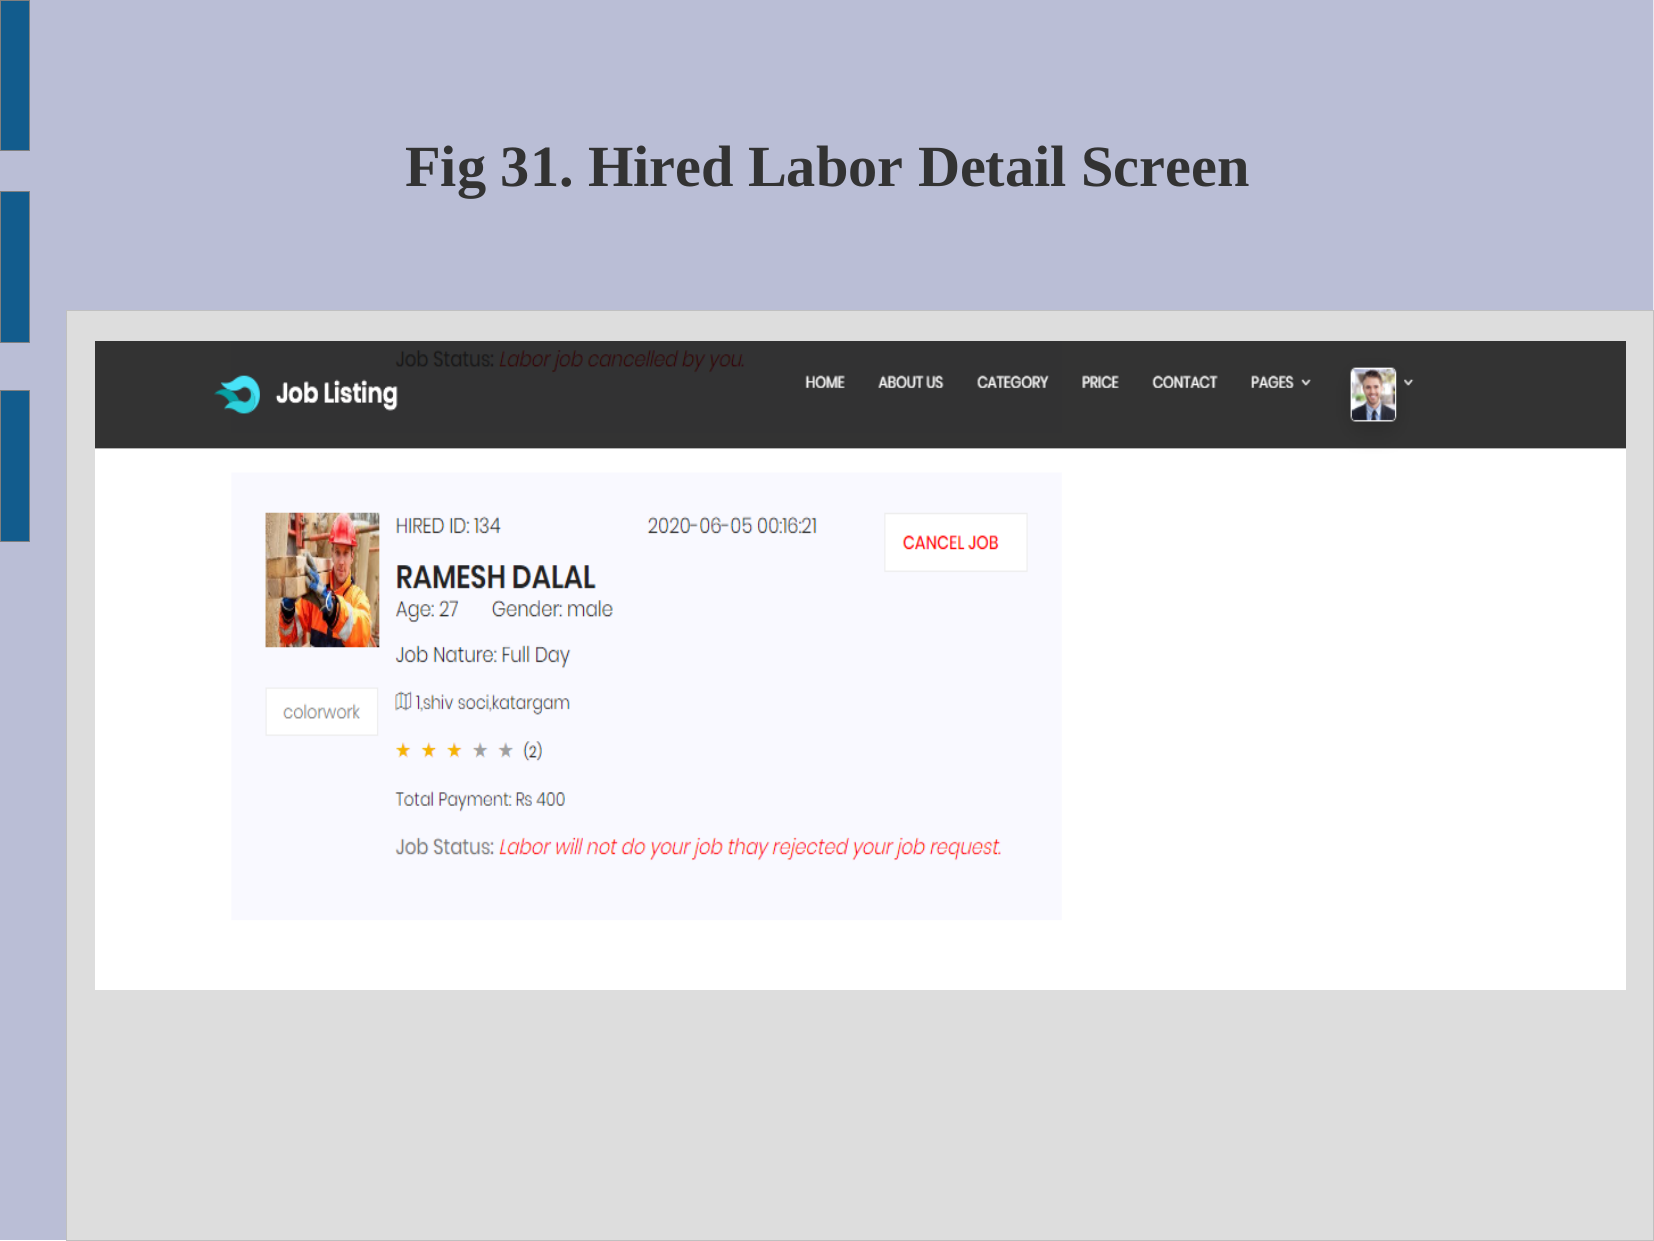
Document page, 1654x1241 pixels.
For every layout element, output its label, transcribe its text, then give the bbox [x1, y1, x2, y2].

title Fig 31. Hired Labor Detail Screen [121, 62, 1534, 271]
picture [95, 341, 1626, 991]
